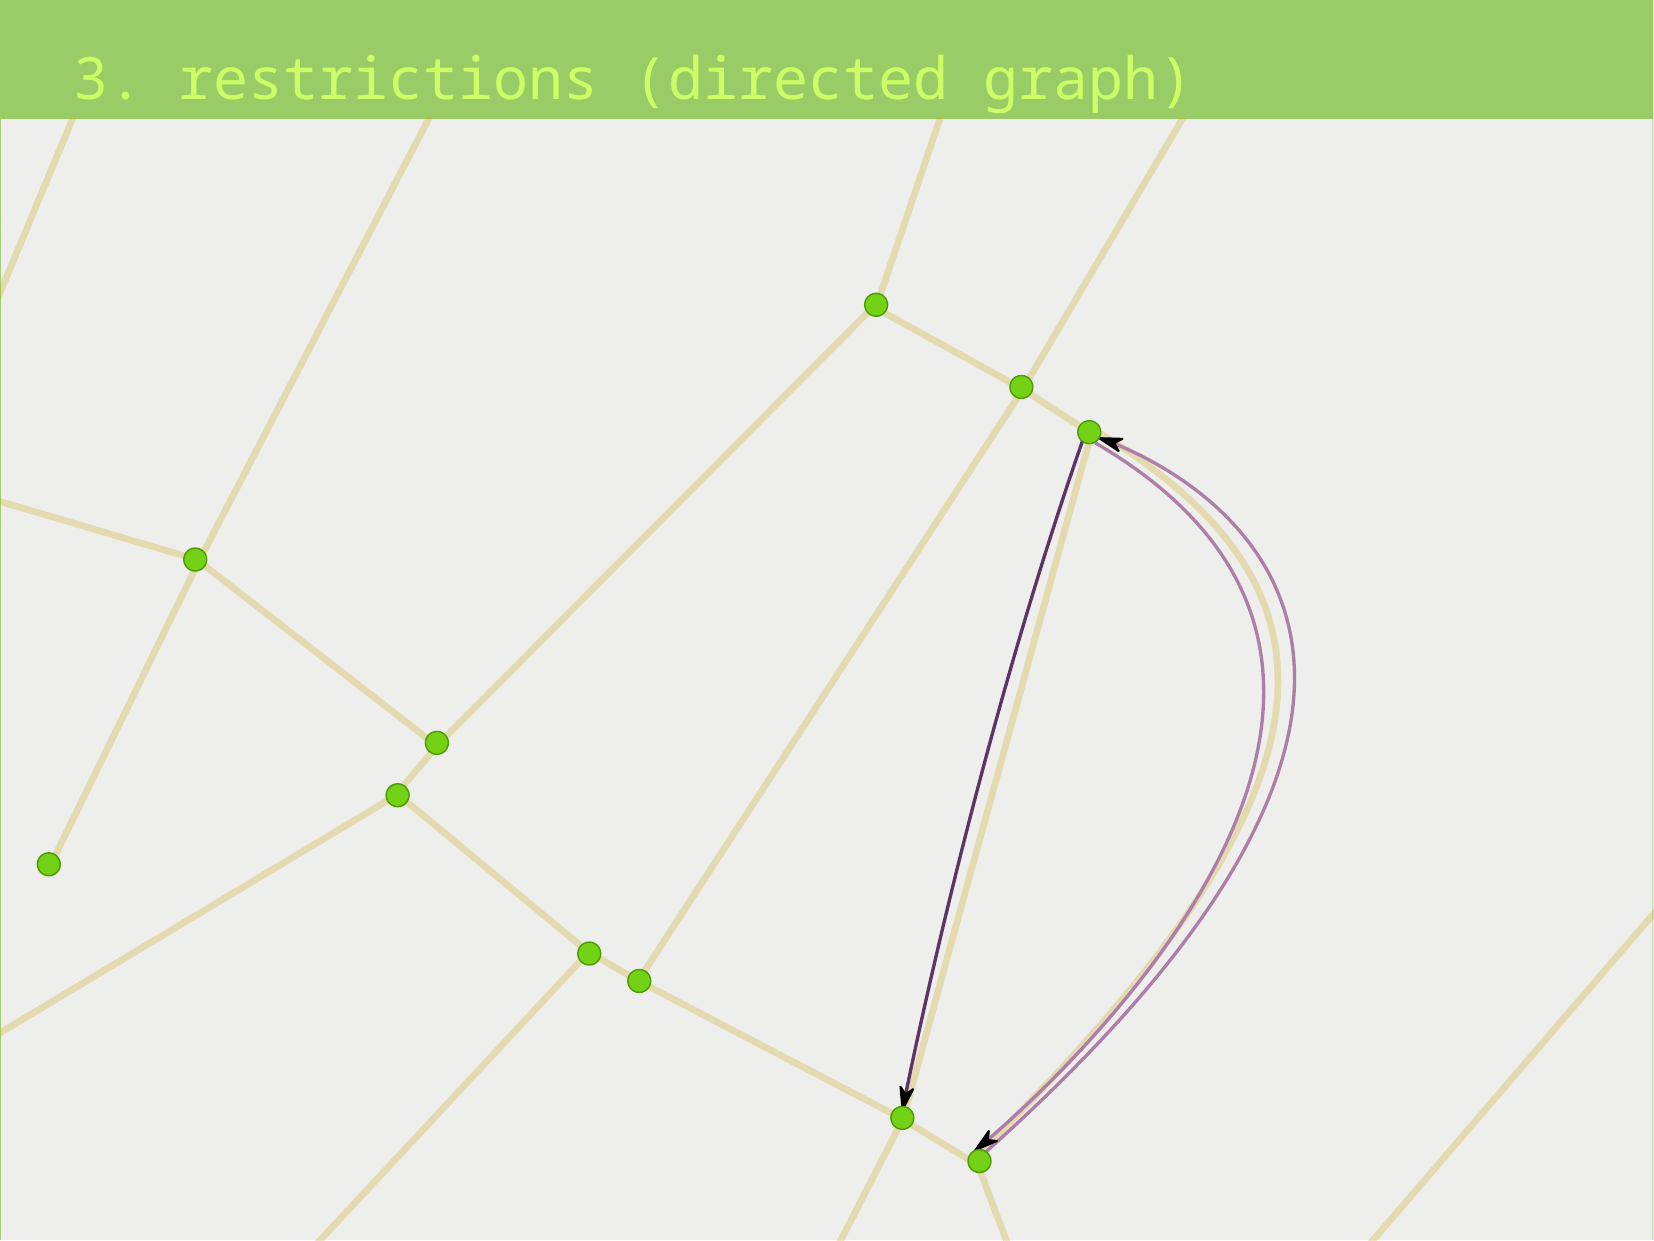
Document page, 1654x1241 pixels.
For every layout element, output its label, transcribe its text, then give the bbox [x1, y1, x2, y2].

picture [0, 118, 1654, 1241]
text_box 3. restrictions (directed graph) [59, 29, 1209, 115]
